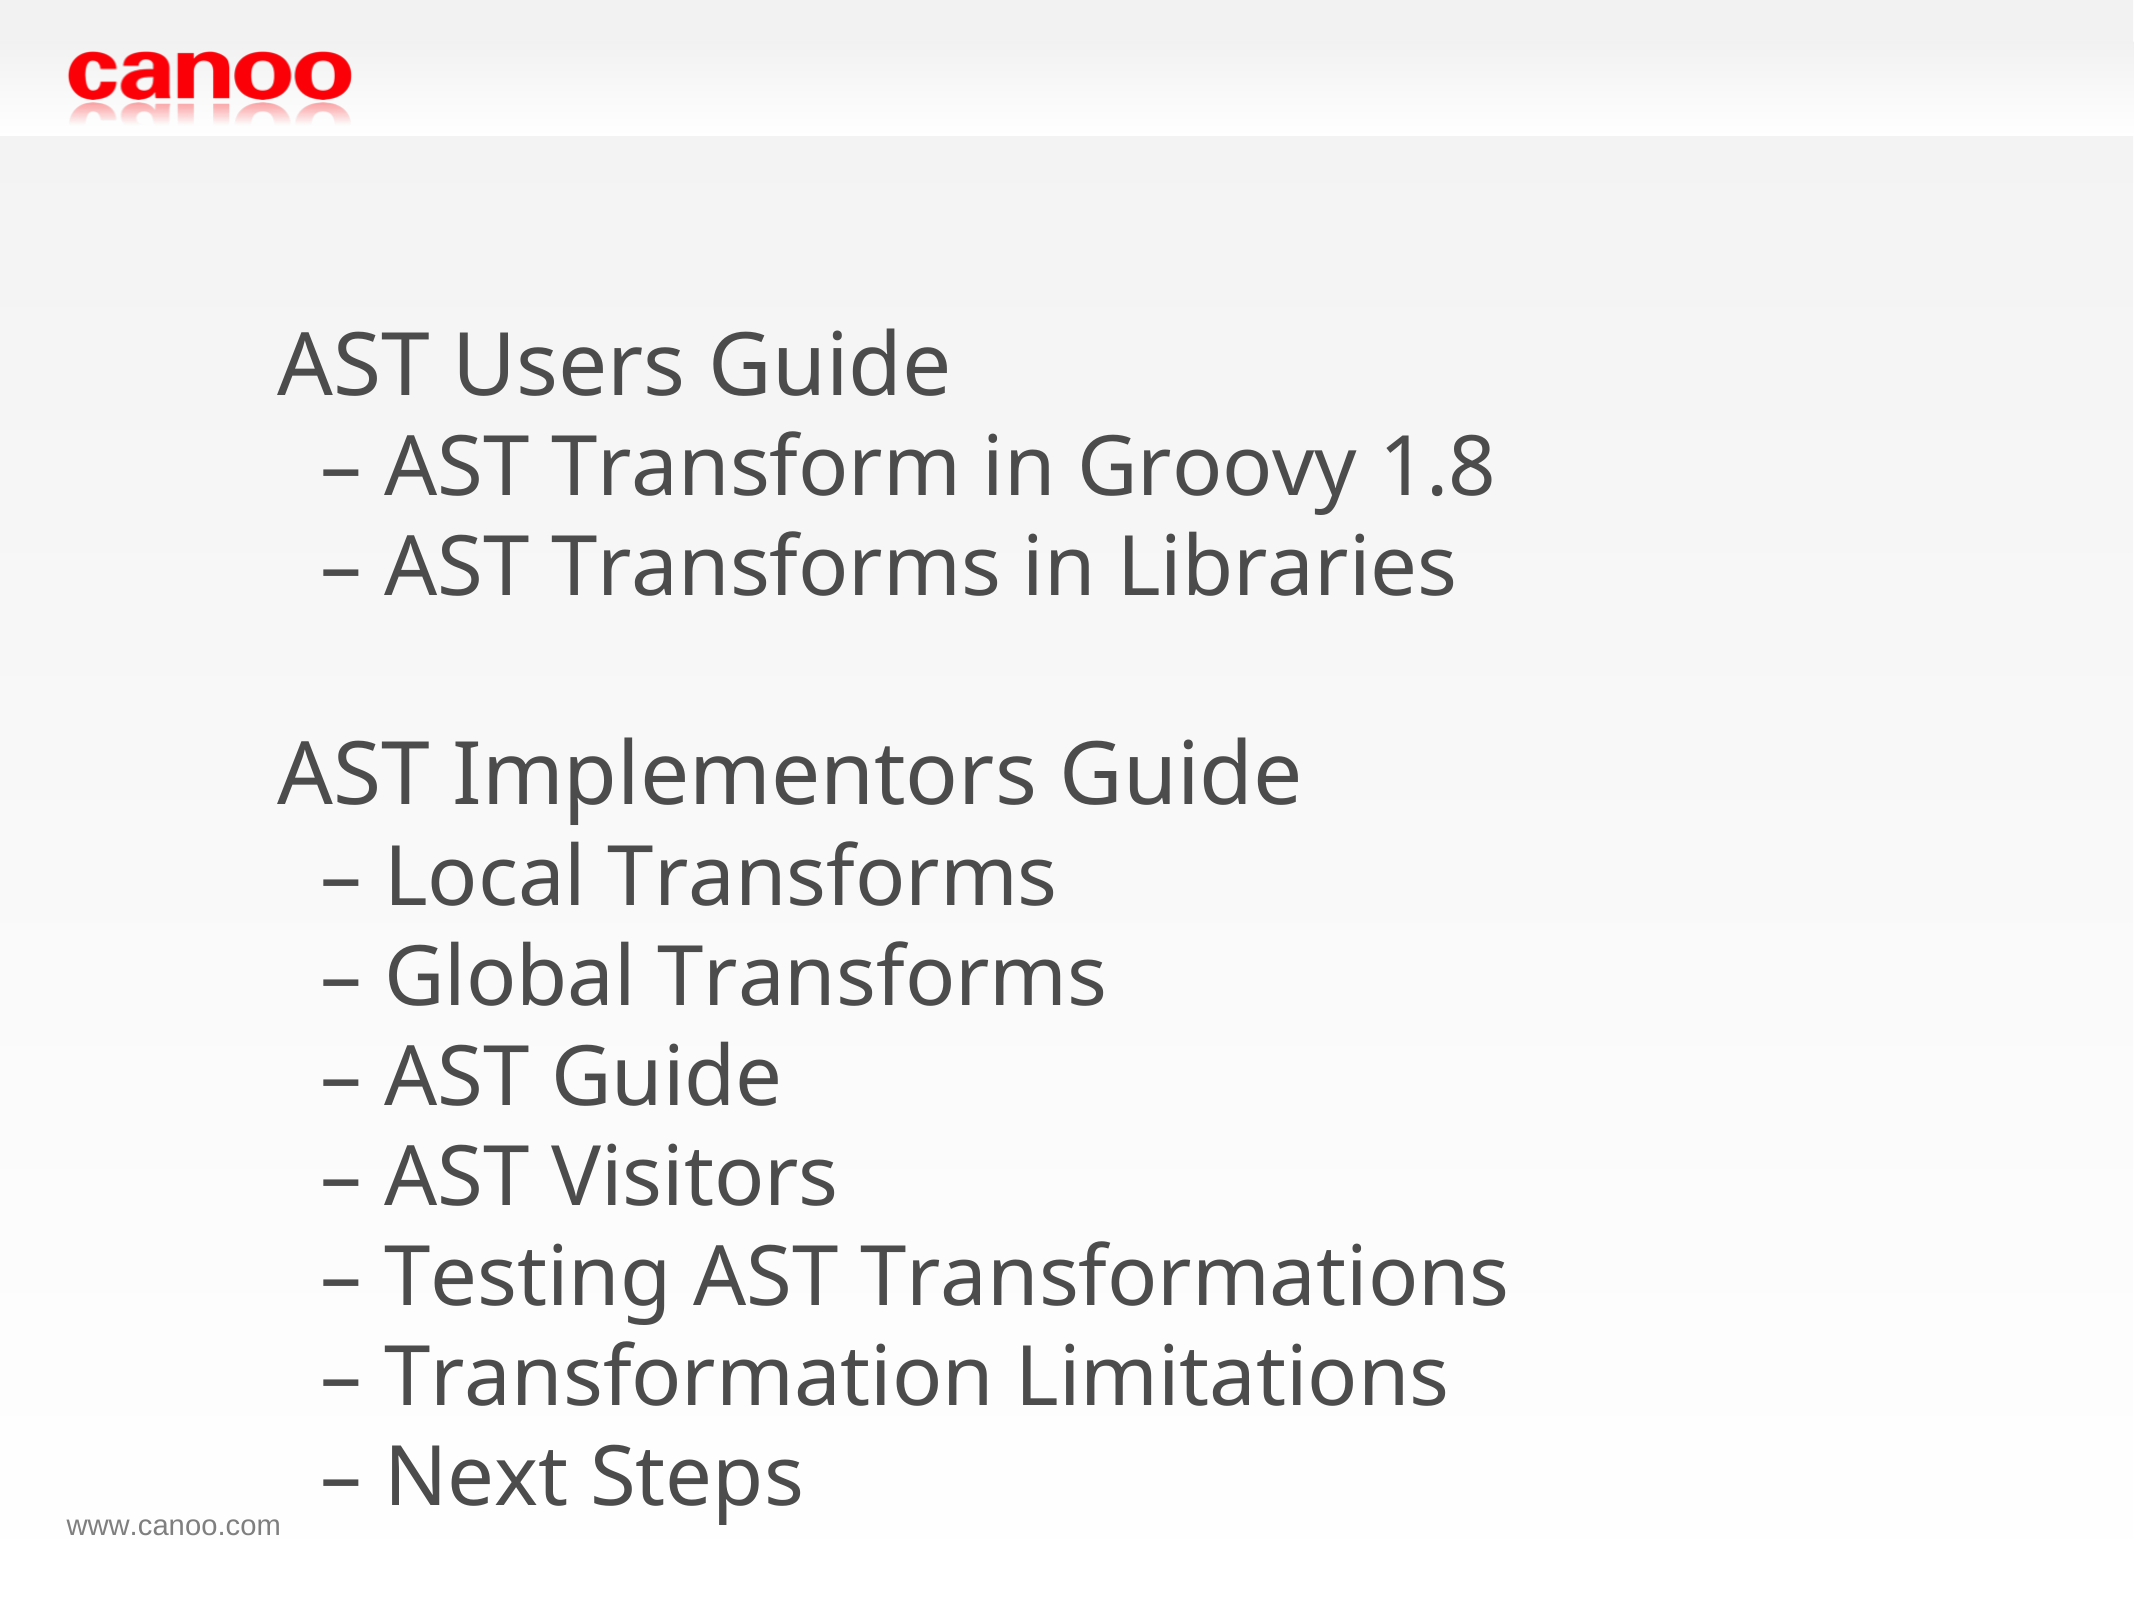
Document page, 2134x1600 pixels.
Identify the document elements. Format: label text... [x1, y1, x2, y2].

picture [65, 48, 353, 154]
text_box AST Users Guide – AST Transform in Groovy 1.8 – AST Transforms in Libraries AST Implementors Guide – Local Transforms – Global Transforms – AST Guide – AST Visitors – Testing AST Transformations – Transformation Limitations – Next Steps [262, 300, 1913, 1530]
